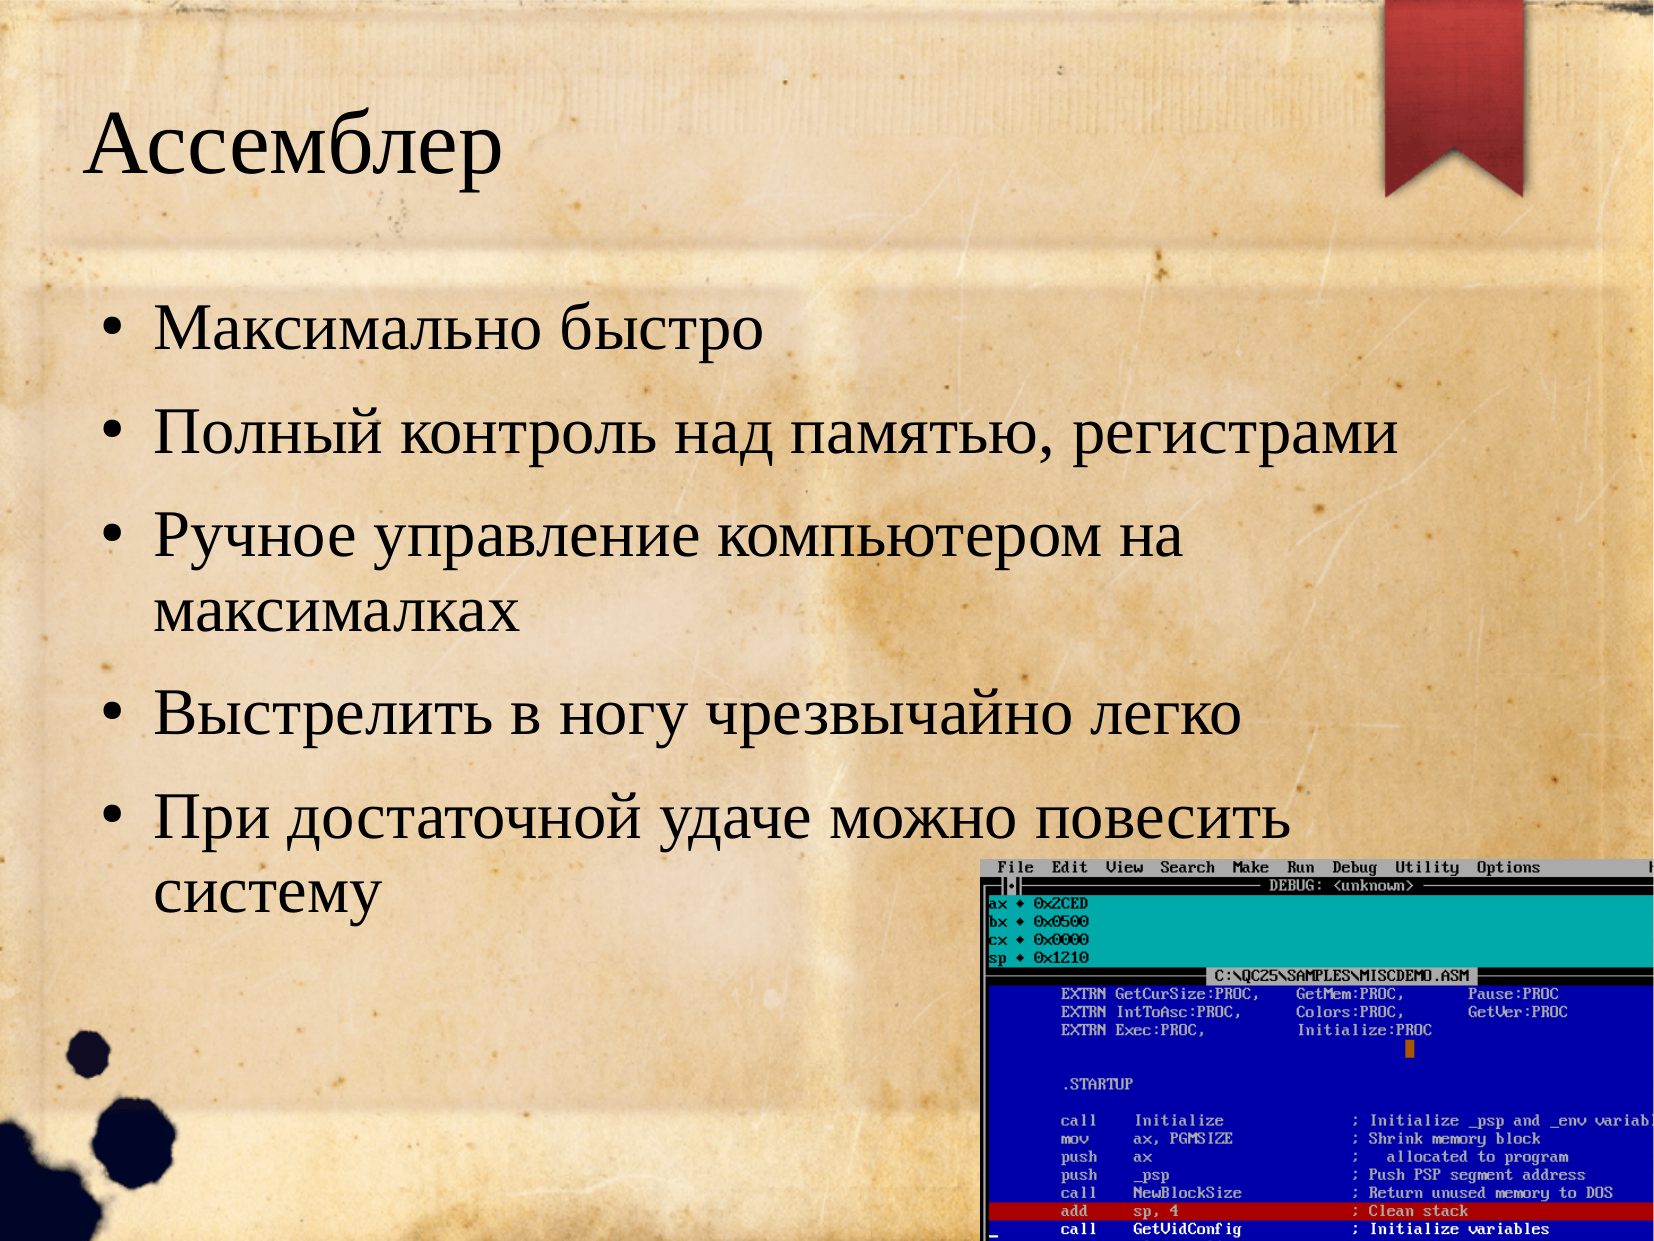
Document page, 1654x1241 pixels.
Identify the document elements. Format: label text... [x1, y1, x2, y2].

list Максимально быстро Полный контроль над памятью, регистрами Ручное управление компьютером на максималках Выстрелить в ногу чрезвычайно легко При достаточной удаче можно повесить систему [82, 290, 1538, 1010]
title Ассемблер [82, 49, 1347, 237]
picture [0, 0, 1654, 1241]
